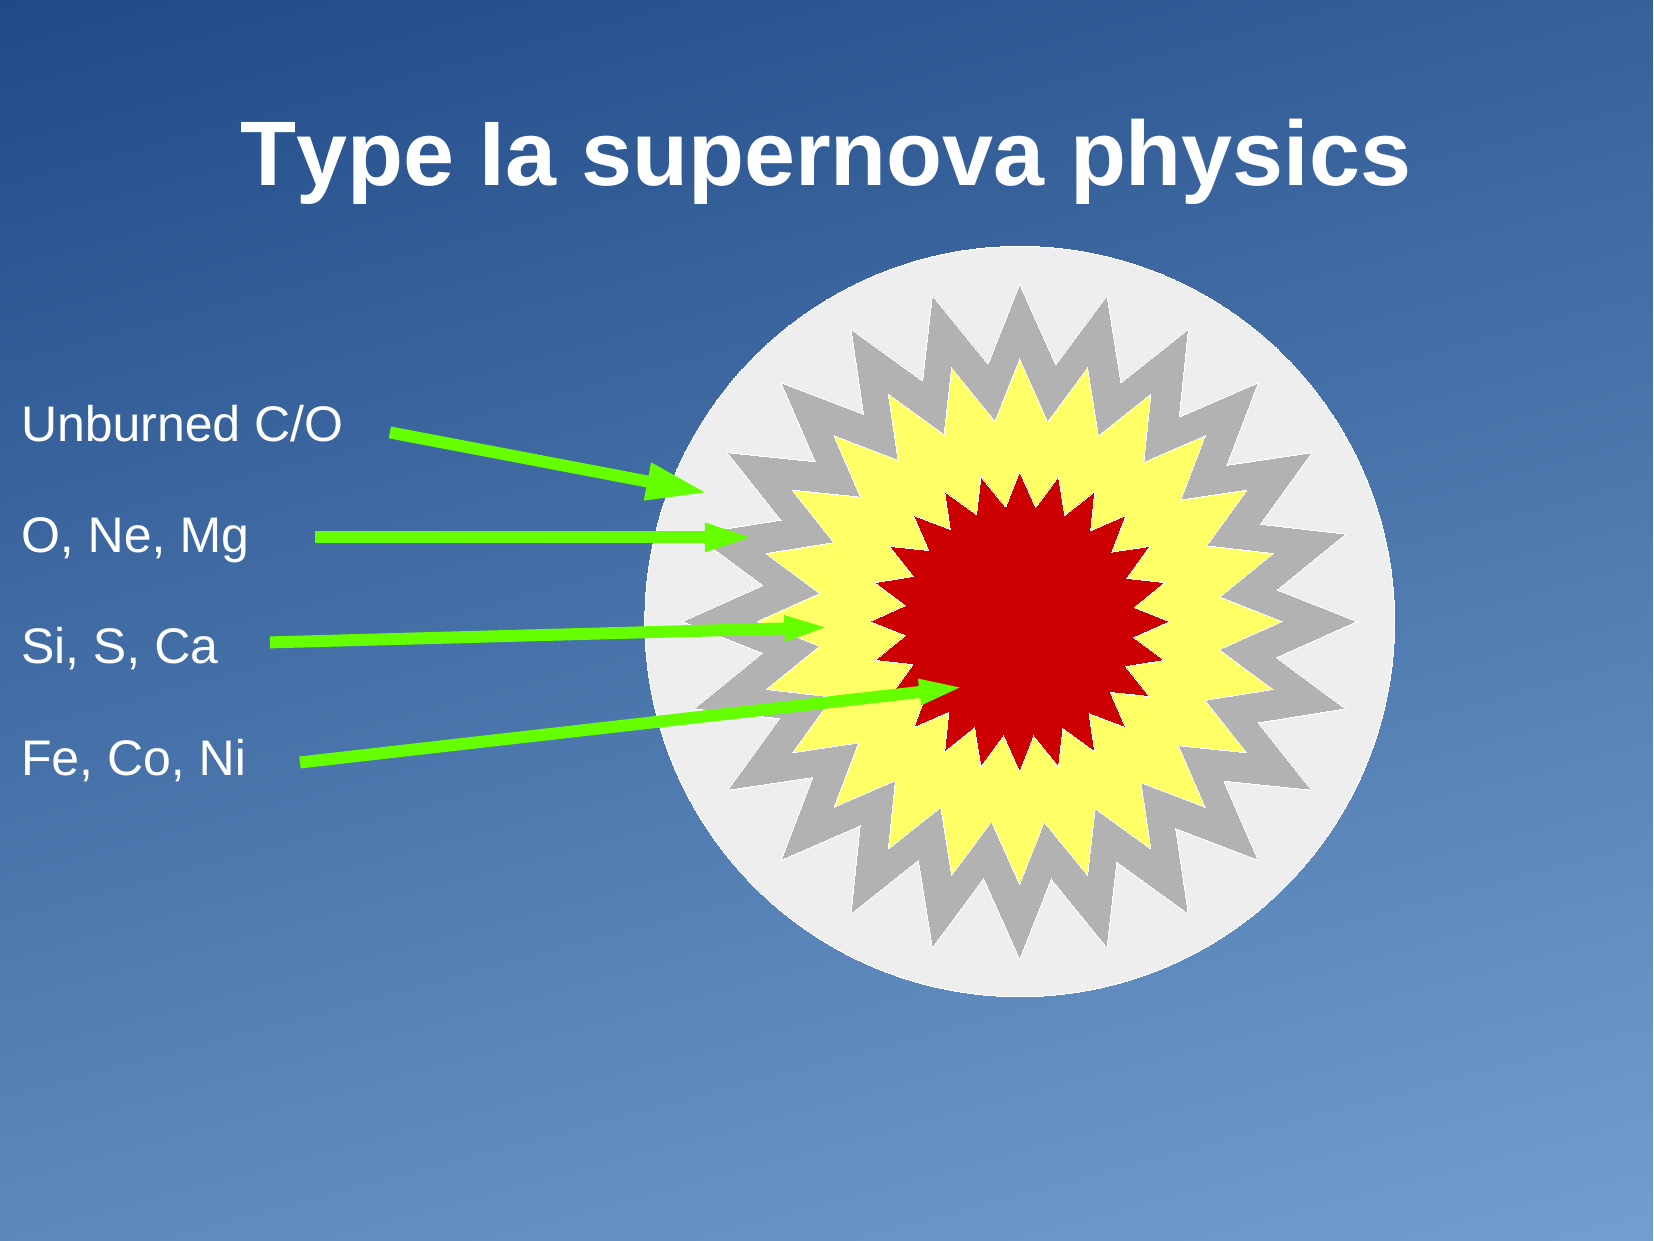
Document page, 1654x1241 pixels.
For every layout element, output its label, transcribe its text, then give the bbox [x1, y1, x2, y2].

text_box Unburned C/O O, Ne, Mg Si, S, Ca Fe, Co, Ni [21, 395, 696, 913]
text_box [696, 257, 1395, 997]
title Type Ia supernova physics [82, 49, 1571, 257]
